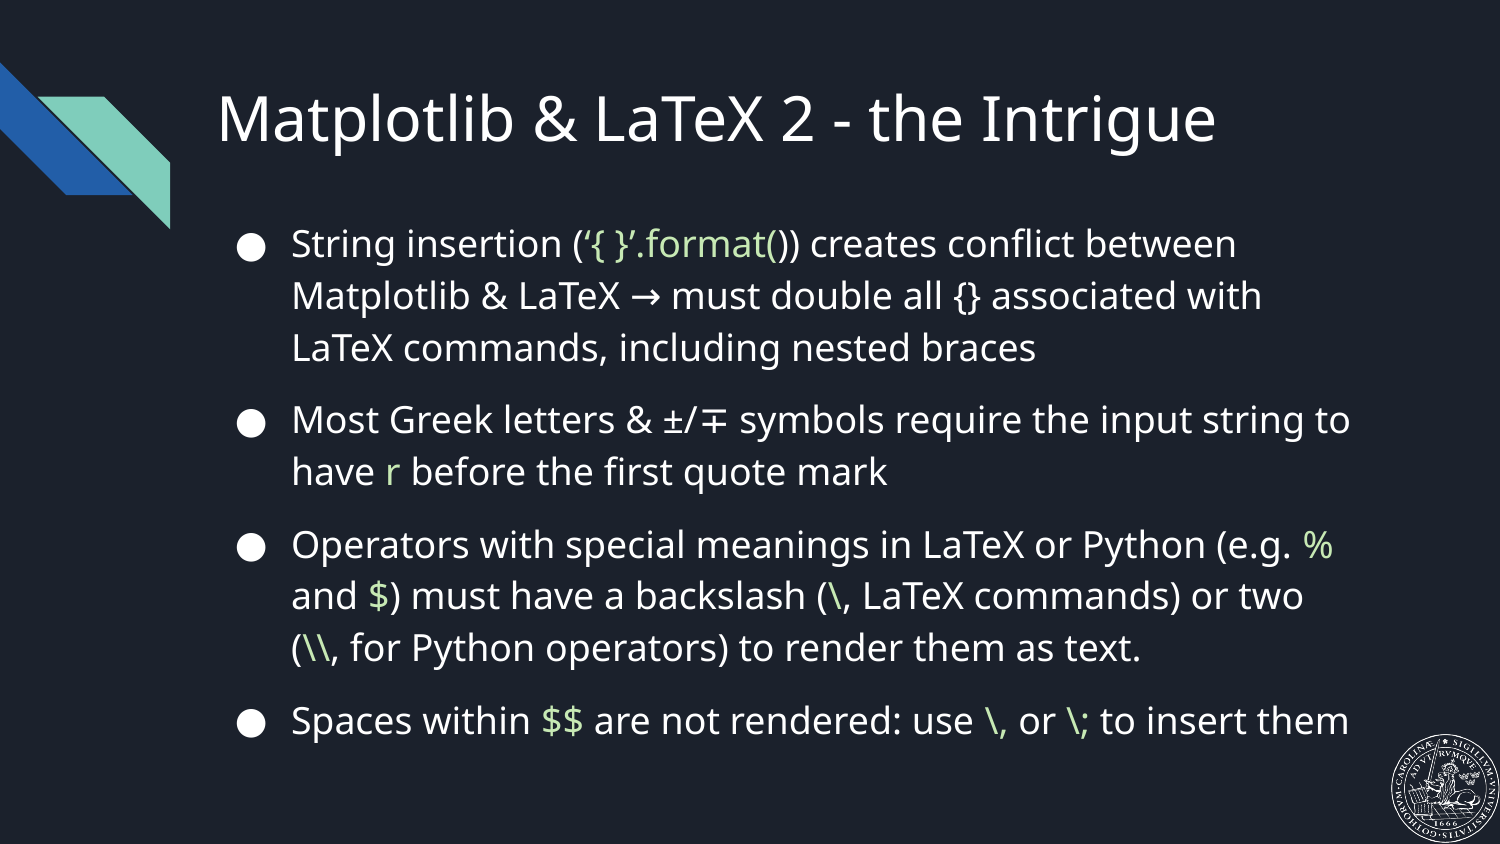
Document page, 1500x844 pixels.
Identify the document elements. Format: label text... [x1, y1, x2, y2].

list String insertion (‘{ }’.format()) creates conflict between Matplotlib & LaTeX → must double all {} associated with LaTeX commands, including nested braces Most Greek letters & ±/∓ symbols require the input string to have r before the first quote mark Operators with special meanings in LaTeX or Python (e.g. % and $) must have a backslash (\, LaTeX commands) or two (\\, for Python operators) to render them as text. Spaces within $$ are not rendered: use \, or \; to insert them [201, 198, 1370, 758]
picture [1382, 724, 1500, 844]
title Matplotlib & LaTeX 2 - the Intrigue [201, 63, 1356, 198]
